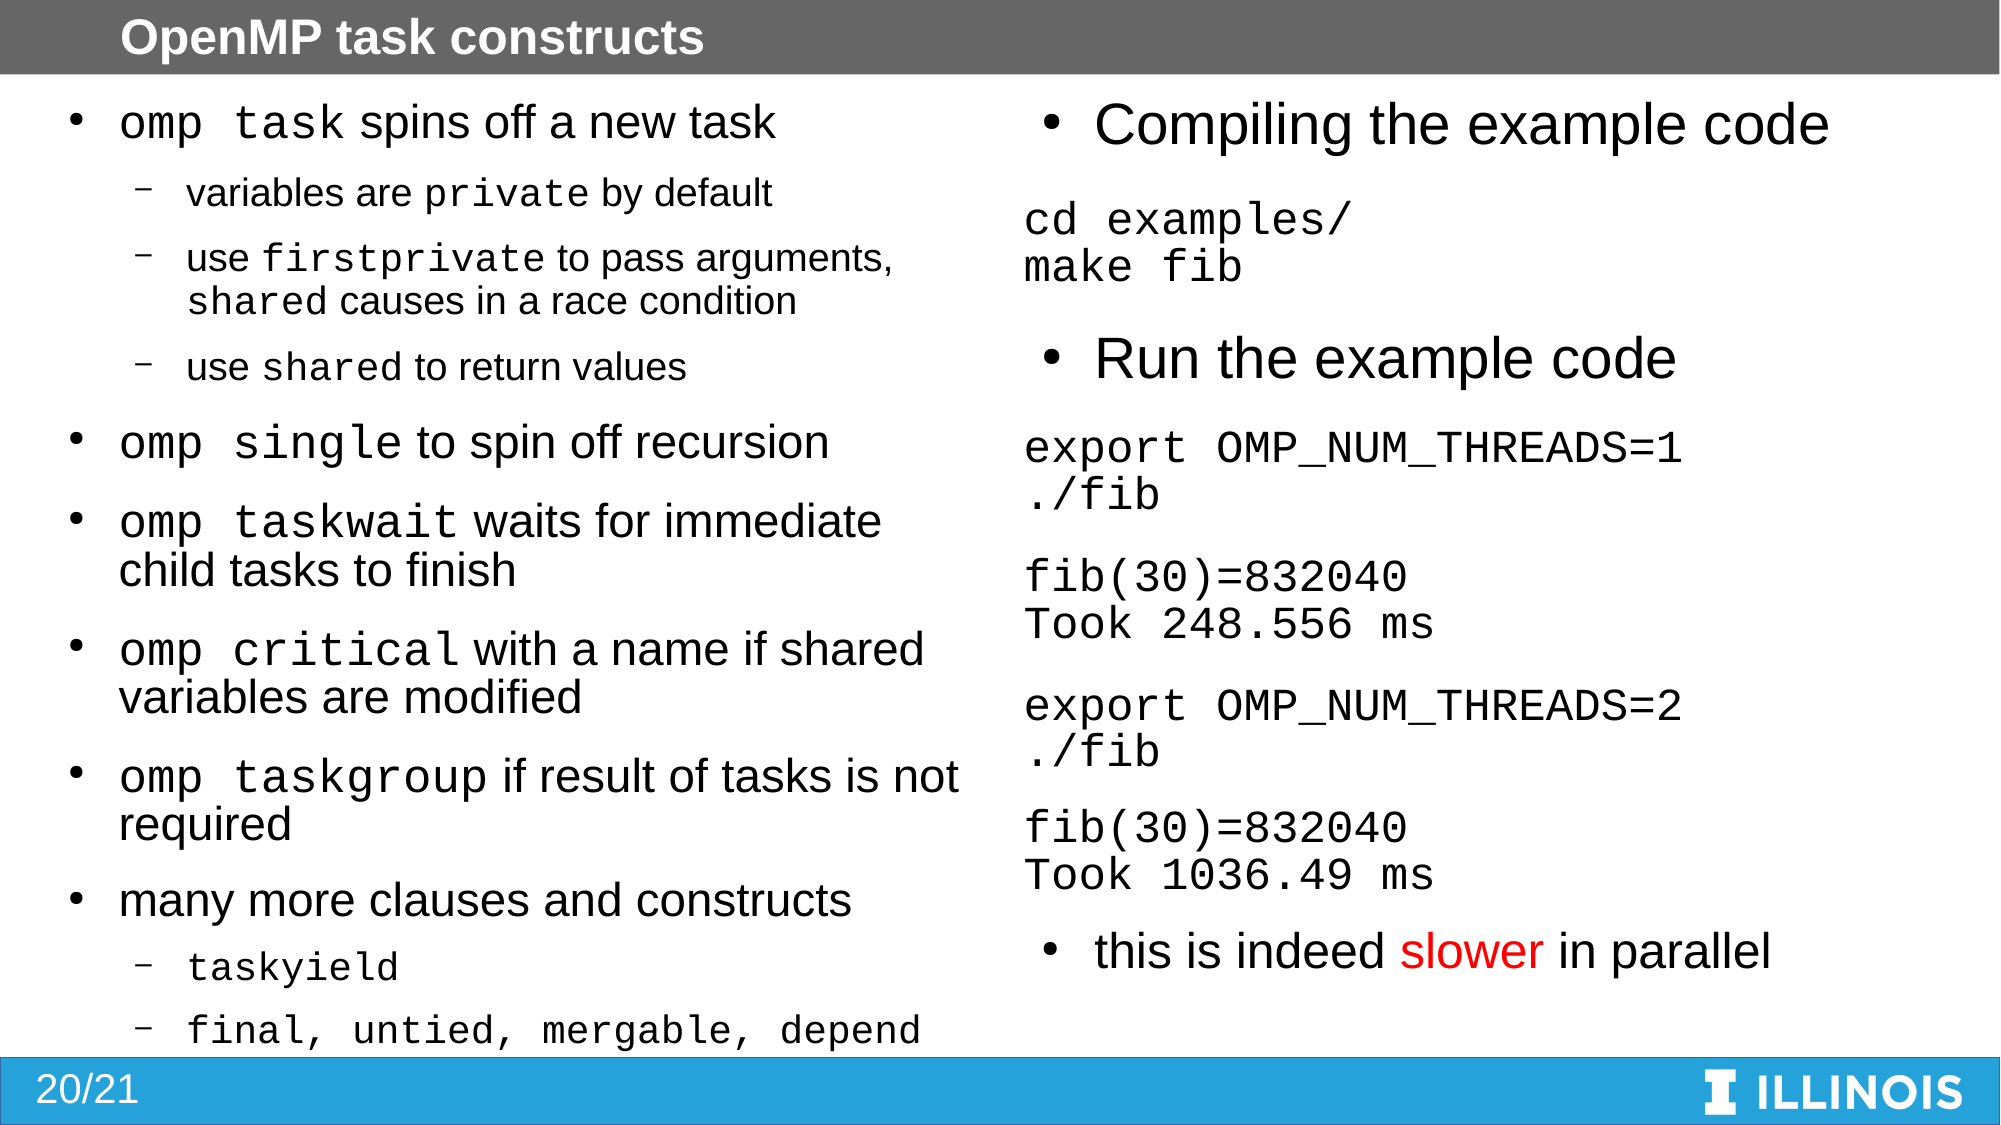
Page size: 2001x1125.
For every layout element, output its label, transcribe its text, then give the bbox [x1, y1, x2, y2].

list Compiling the example code cd examples/ make fib Run the example code export OMP_NUM_THREADS=1 ./fib fib(30)=832040 Took 248.556 ms export OMP_NUM_THREADS=2 ./fib fib(30)=832040 Took 1036.49 ms this is indeed slower in parallel [1023, 97, 1950, 1058]
list omp task spins off a new task variables are private by default use firstprivate to pass arguments, shared causes in a race condition use shared to return values omp single to spin off recursion omp taskwait waits for immediate child tasks to finish omp critical with a name if shared variables are modified omp taskgroup if result of tasks is not required many more clauses and constructs taskyield final, untied, mergable, depend [51, 97, 978, 1058]
picture [1705, 1069, 1962, 1115]
title OpenMP task constructs [0, 0, 2000, 75]
